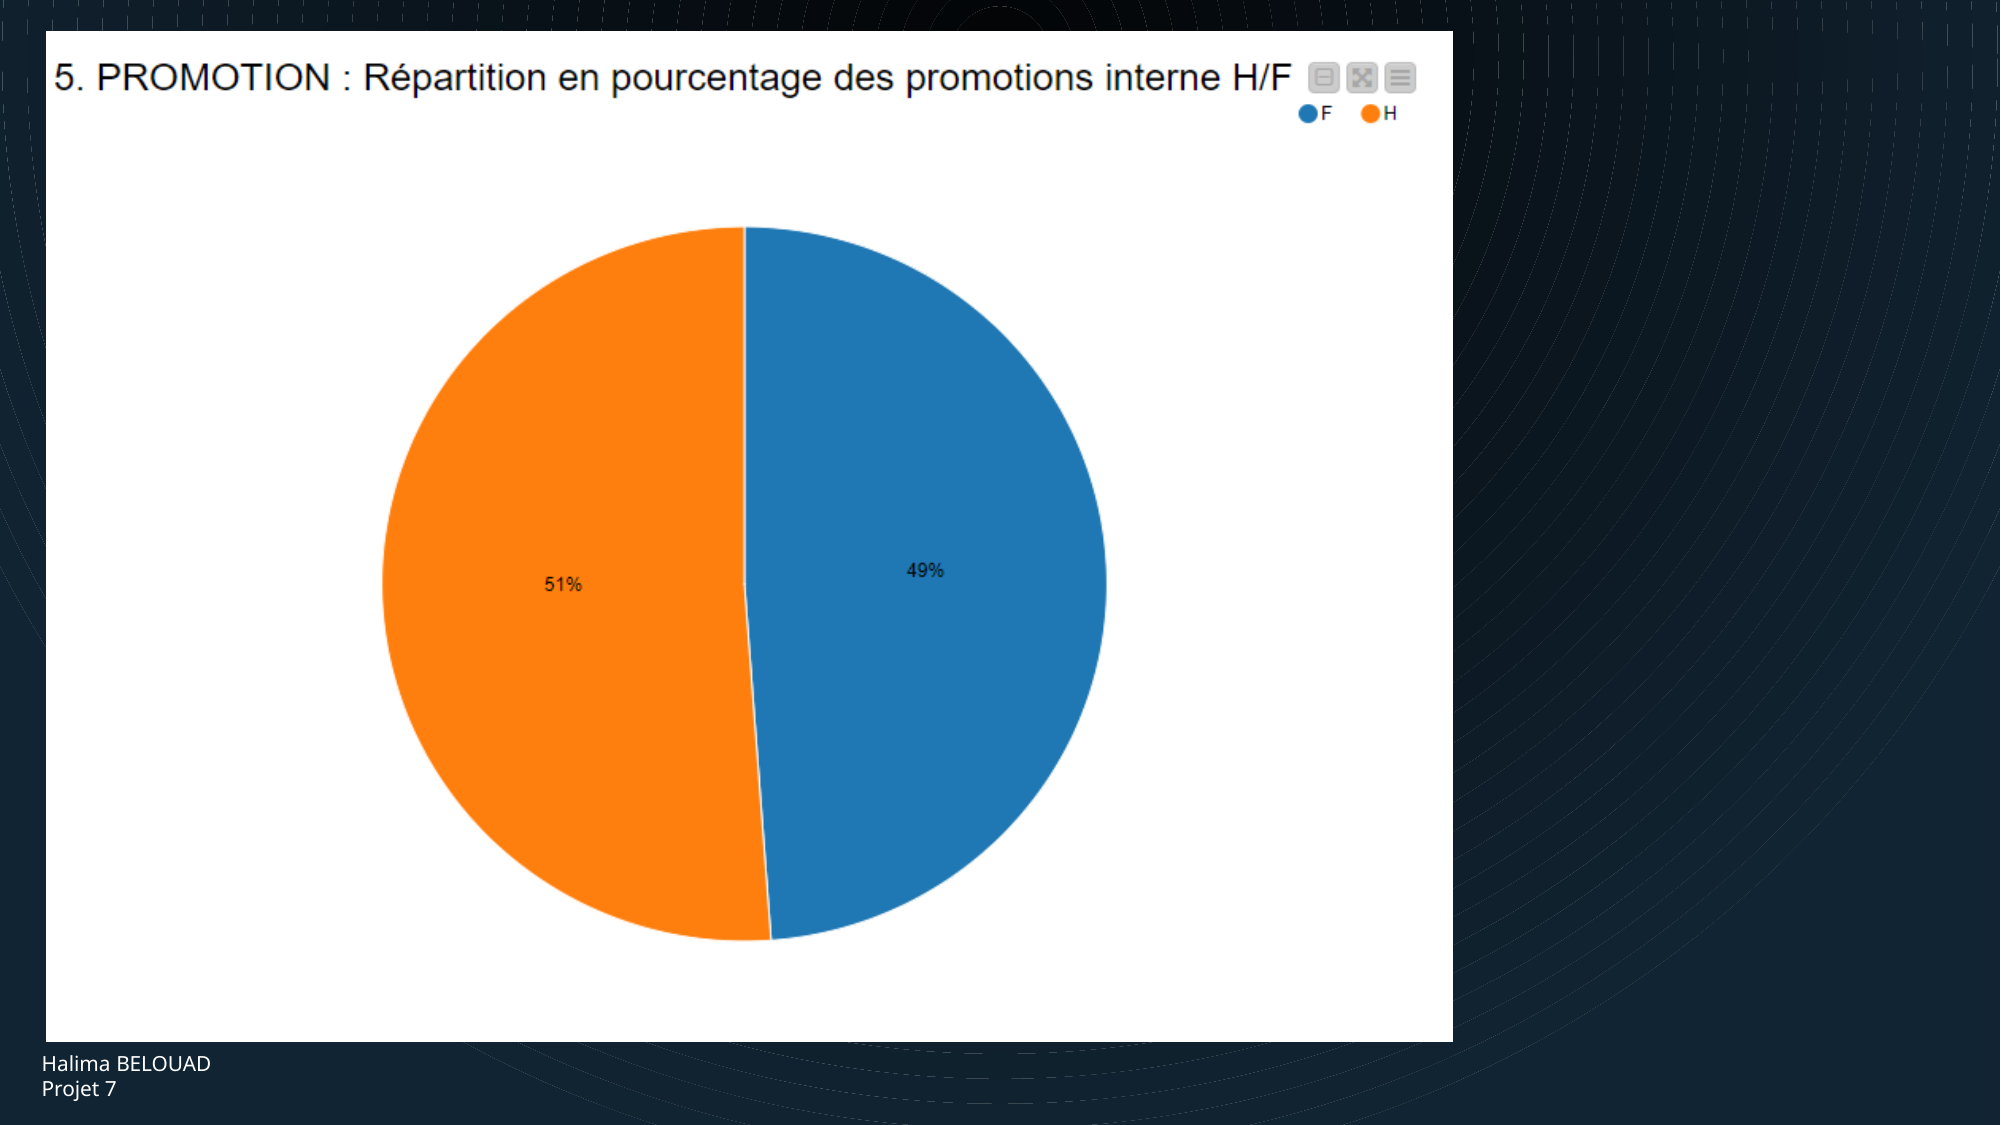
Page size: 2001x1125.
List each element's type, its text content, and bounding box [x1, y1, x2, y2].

text_box [0, 0, 2000, 1125]
text_box Halima BELOUAD Projet 7 [26, 1041, 1245, 1109]
title [1453, 218, 1739, 384]
picture [46, 31, 1453, 1042]
